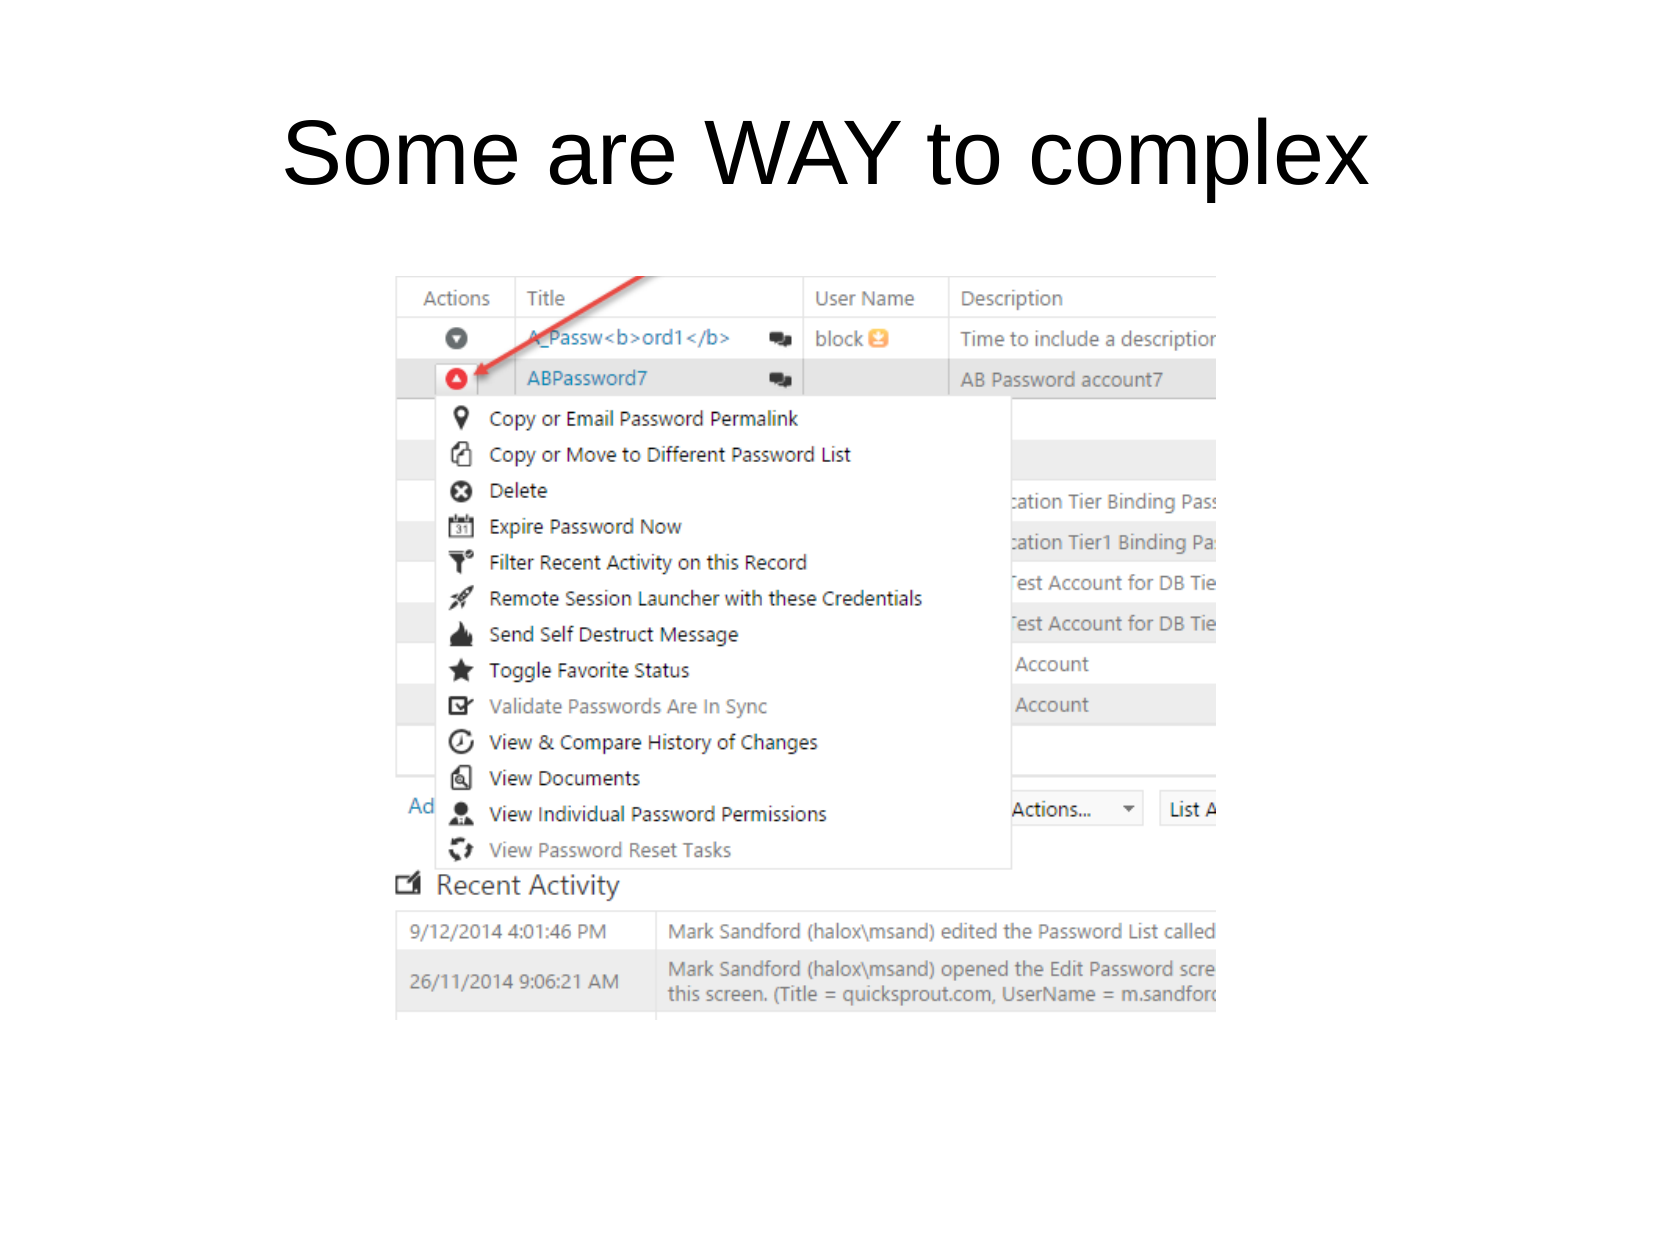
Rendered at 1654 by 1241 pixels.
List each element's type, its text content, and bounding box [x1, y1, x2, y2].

picture [391, 276, 1216, 1021]
title Some are WAY to complex [82, 49, 1571, 257]
